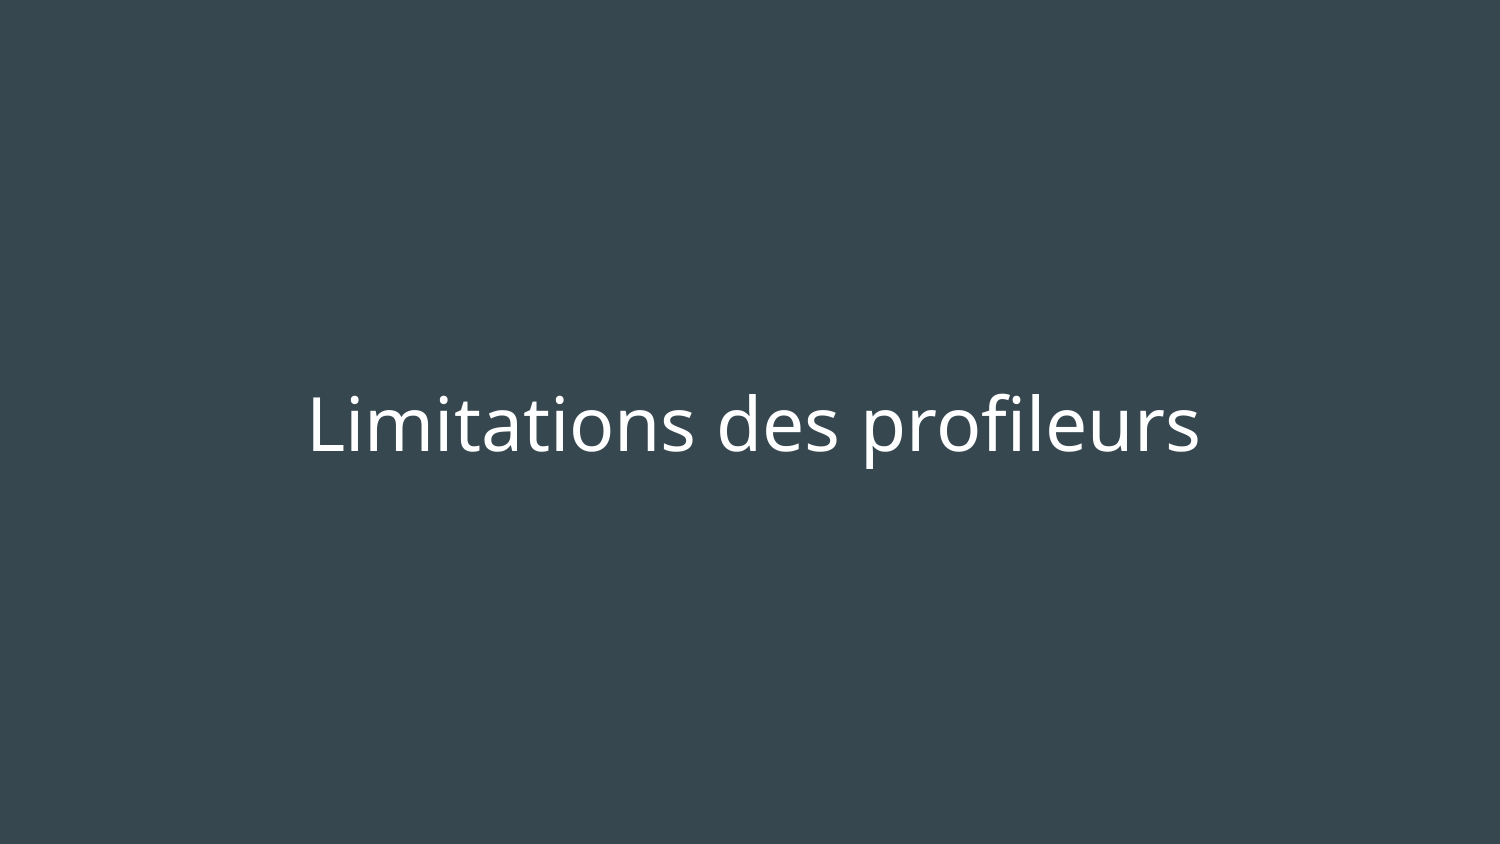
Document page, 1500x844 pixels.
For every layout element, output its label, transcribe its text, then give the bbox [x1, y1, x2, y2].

title Limitations des profileurs [110, 351, 1399, 493]
